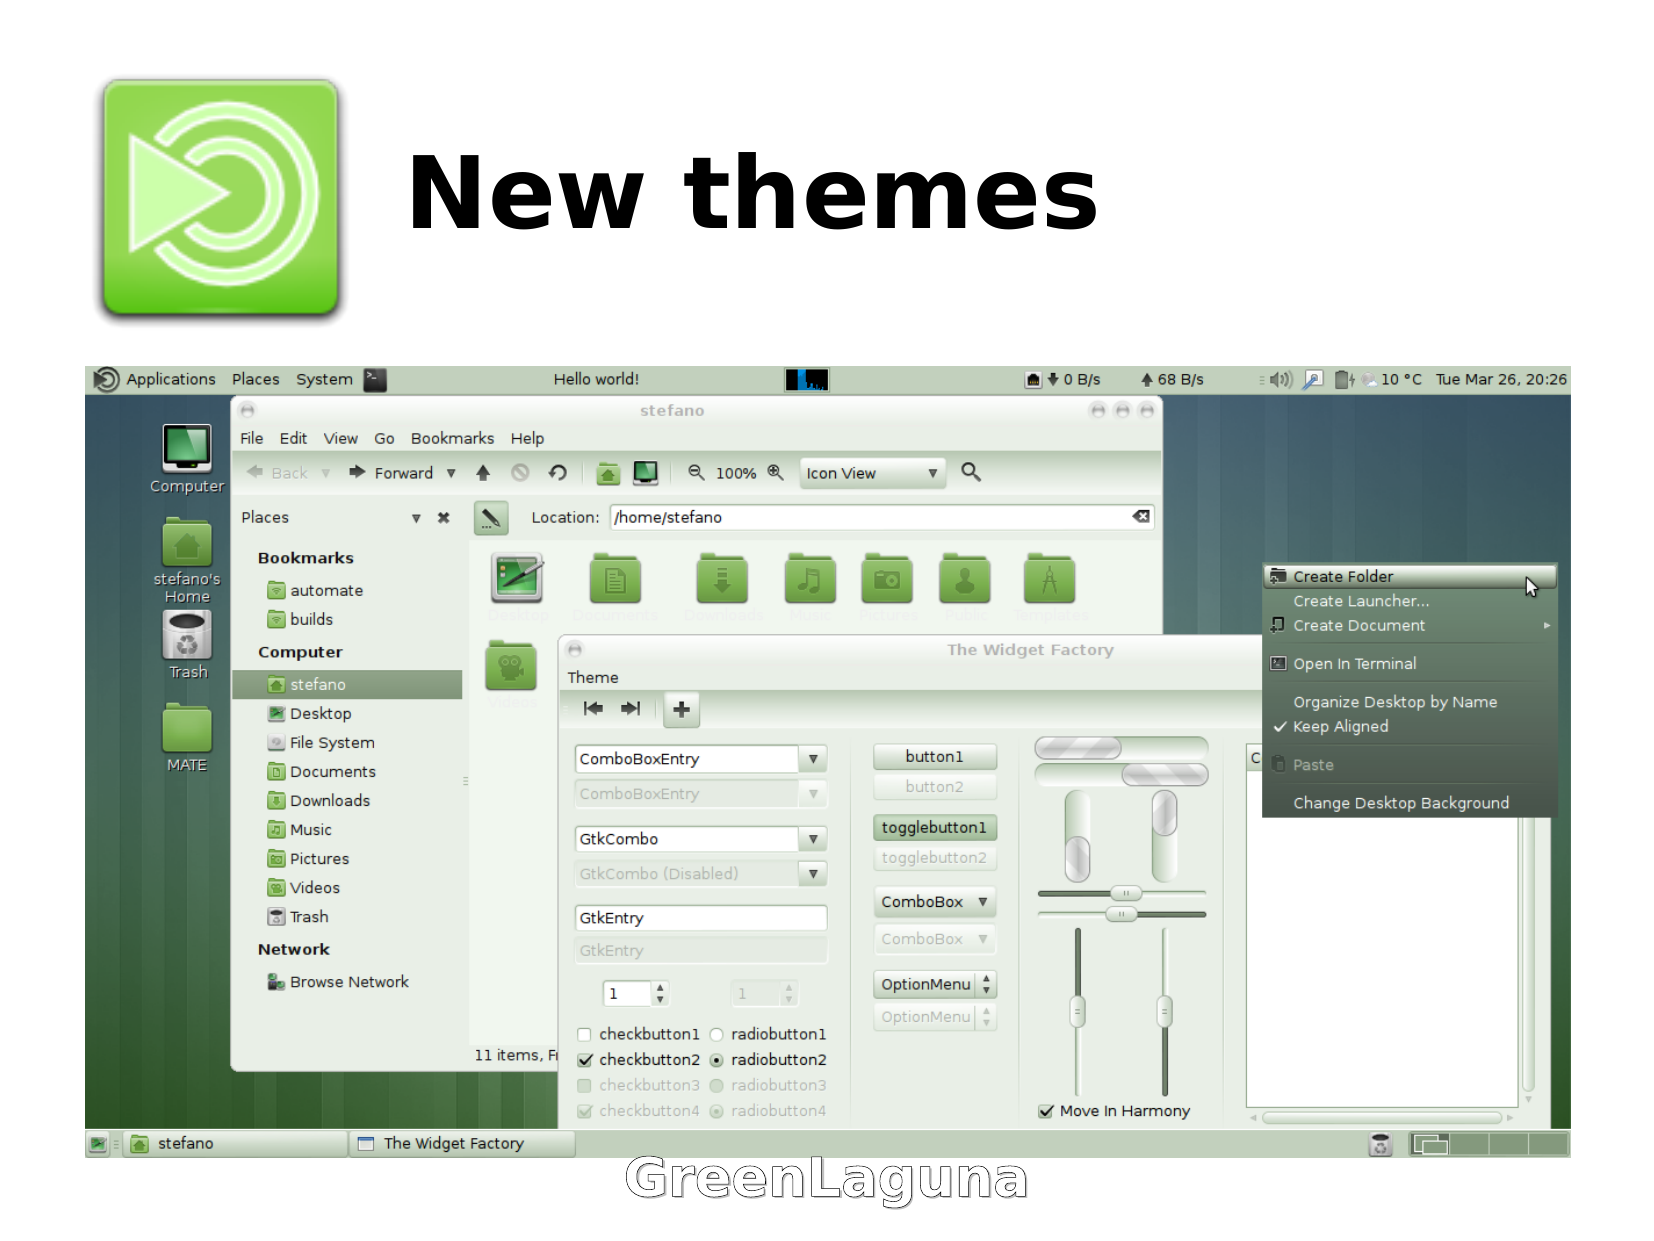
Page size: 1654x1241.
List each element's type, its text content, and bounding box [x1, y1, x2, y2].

text_box GreenLaguna [608, 1138, 1045, 1217]
text_box New themes [389, 128, 1560, 260]
picture [85, 366, 1571, 1158]
picture [88, 64, 355, 331]
